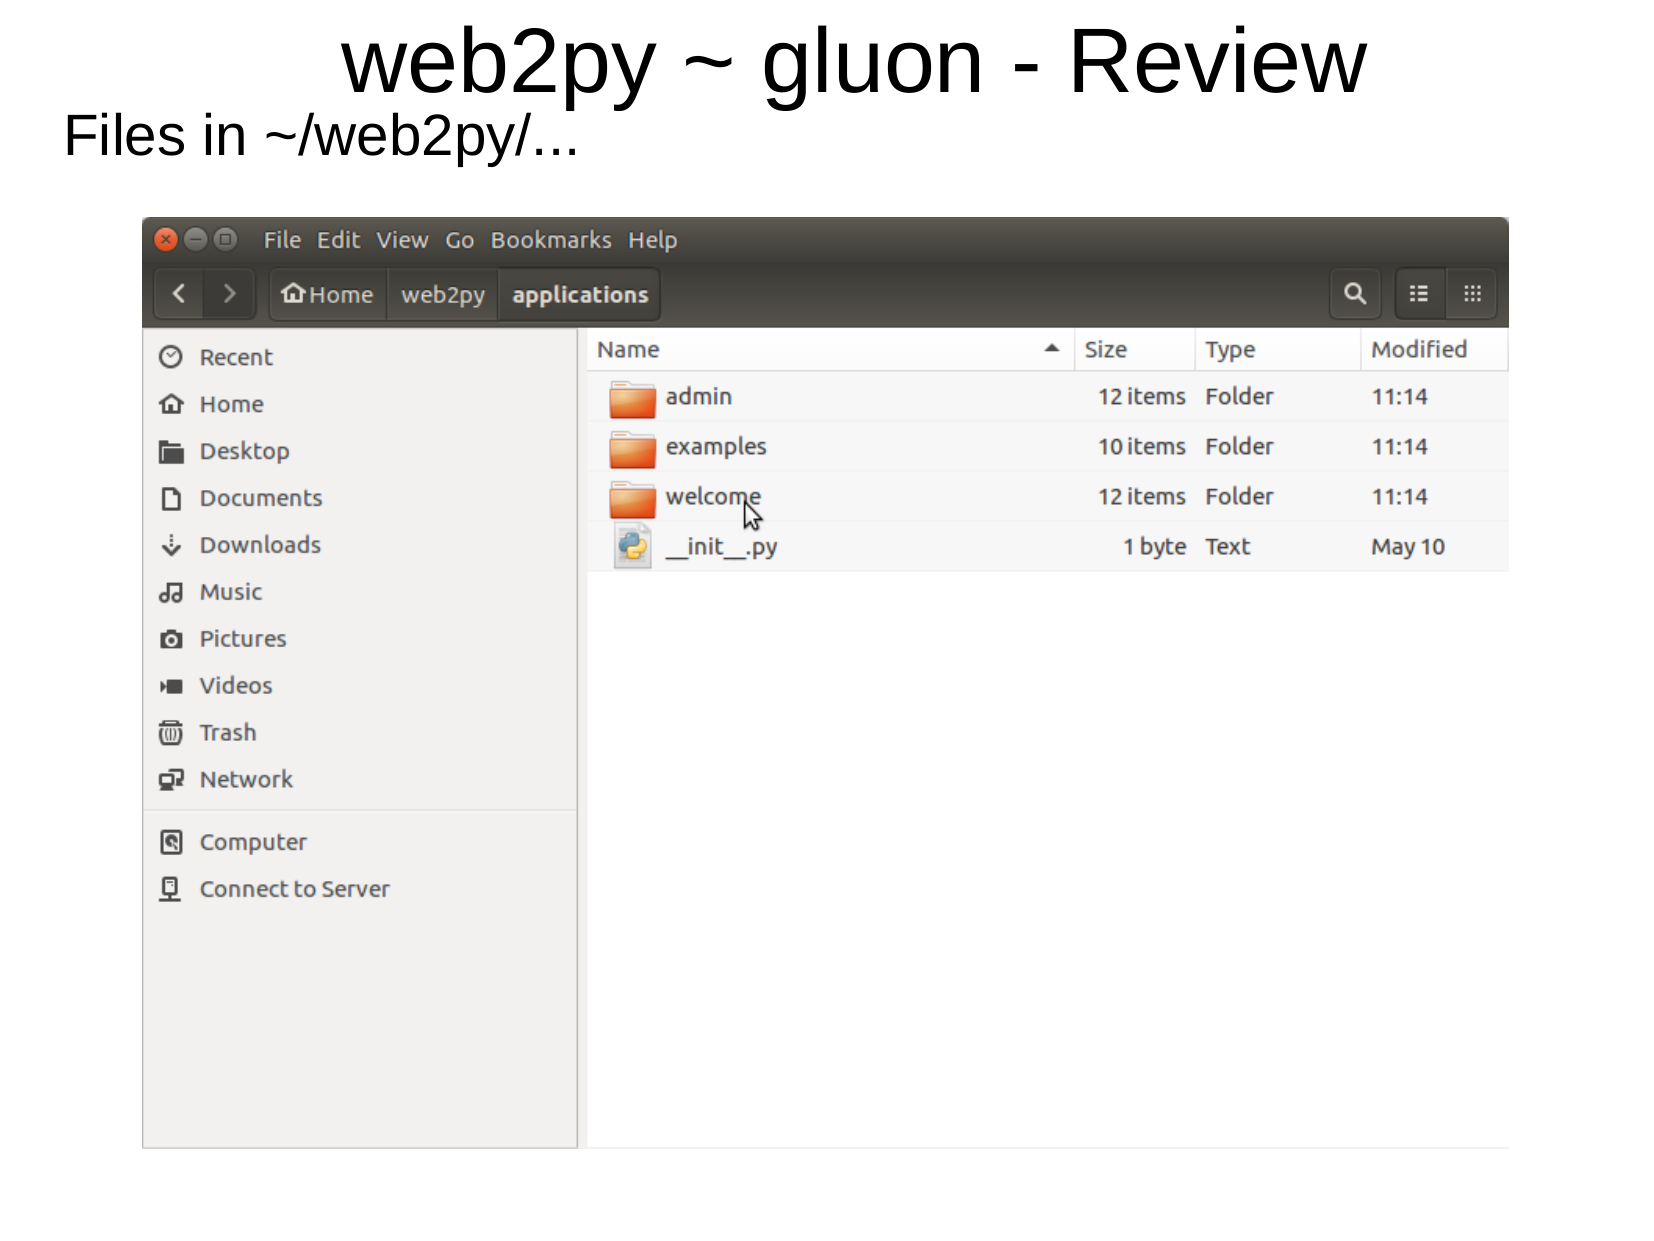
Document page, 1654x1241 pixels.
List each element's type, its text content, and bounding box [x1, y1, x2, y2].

title web2py ~ gluon - Review [111, 9, 1600, 102]
picture [142, 217, 1509, 1149]
title Files in ~/web2py/... [63, 102, 1627, 168]
